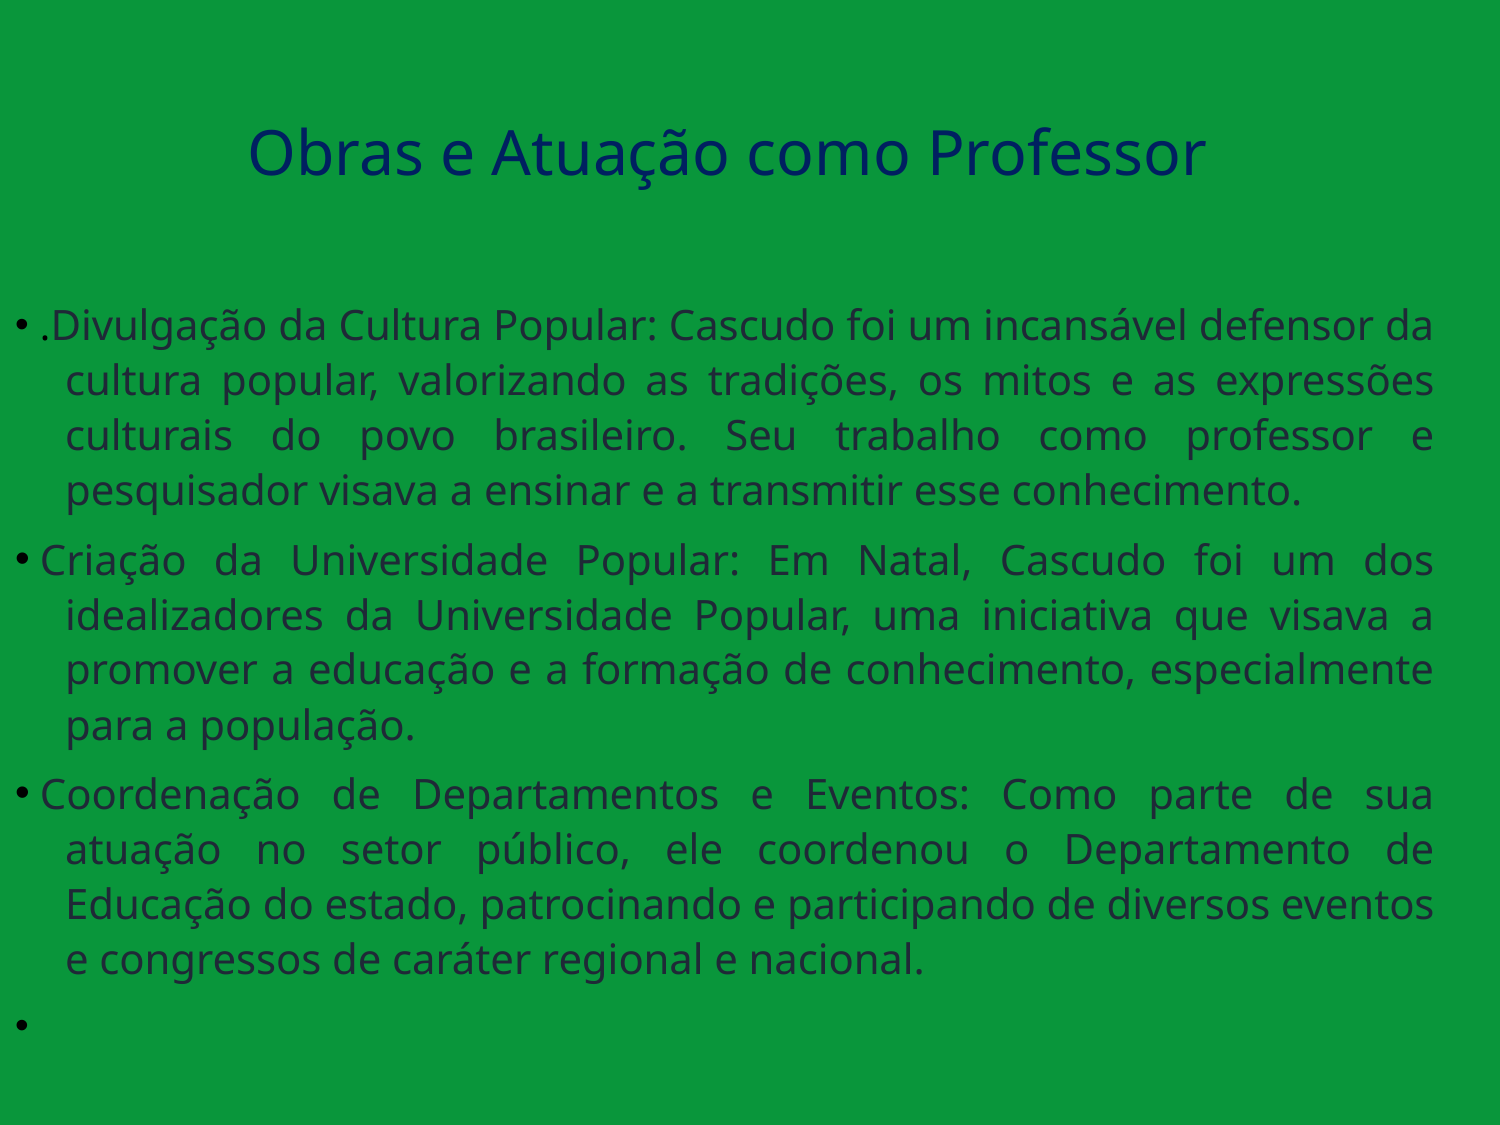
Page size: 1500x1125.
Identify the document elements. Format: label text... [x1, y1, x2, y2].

title Obras e Atuação como Professor [232, 113, 1344, 198]
list .Divulgação da Cultura Popular: Cascudo foi um incansável defensor da cultura popular, valorizando as tradições, os mitos e as expressões culturais do povo brasileiro. Seu trabalho como professor e pesquisador visava a ensinar e a transmitir esse conhecimento. Criação da Universidade Popular: Em Natal, Cascudo foi um dos idealizadores da Universidade Popular, uma iniciativa que visava a promover a educação e a formação de conhecimento, especialmente para a população. Coordenação de Departamentos e Eventos: Como parte de sua atuação no setor público, ele coordenou o Departamento de Educação do estado, patrocinando e participando de diversos eventos e congressos de caráter regional e nacional. [0, 286, 1451, 1013]
